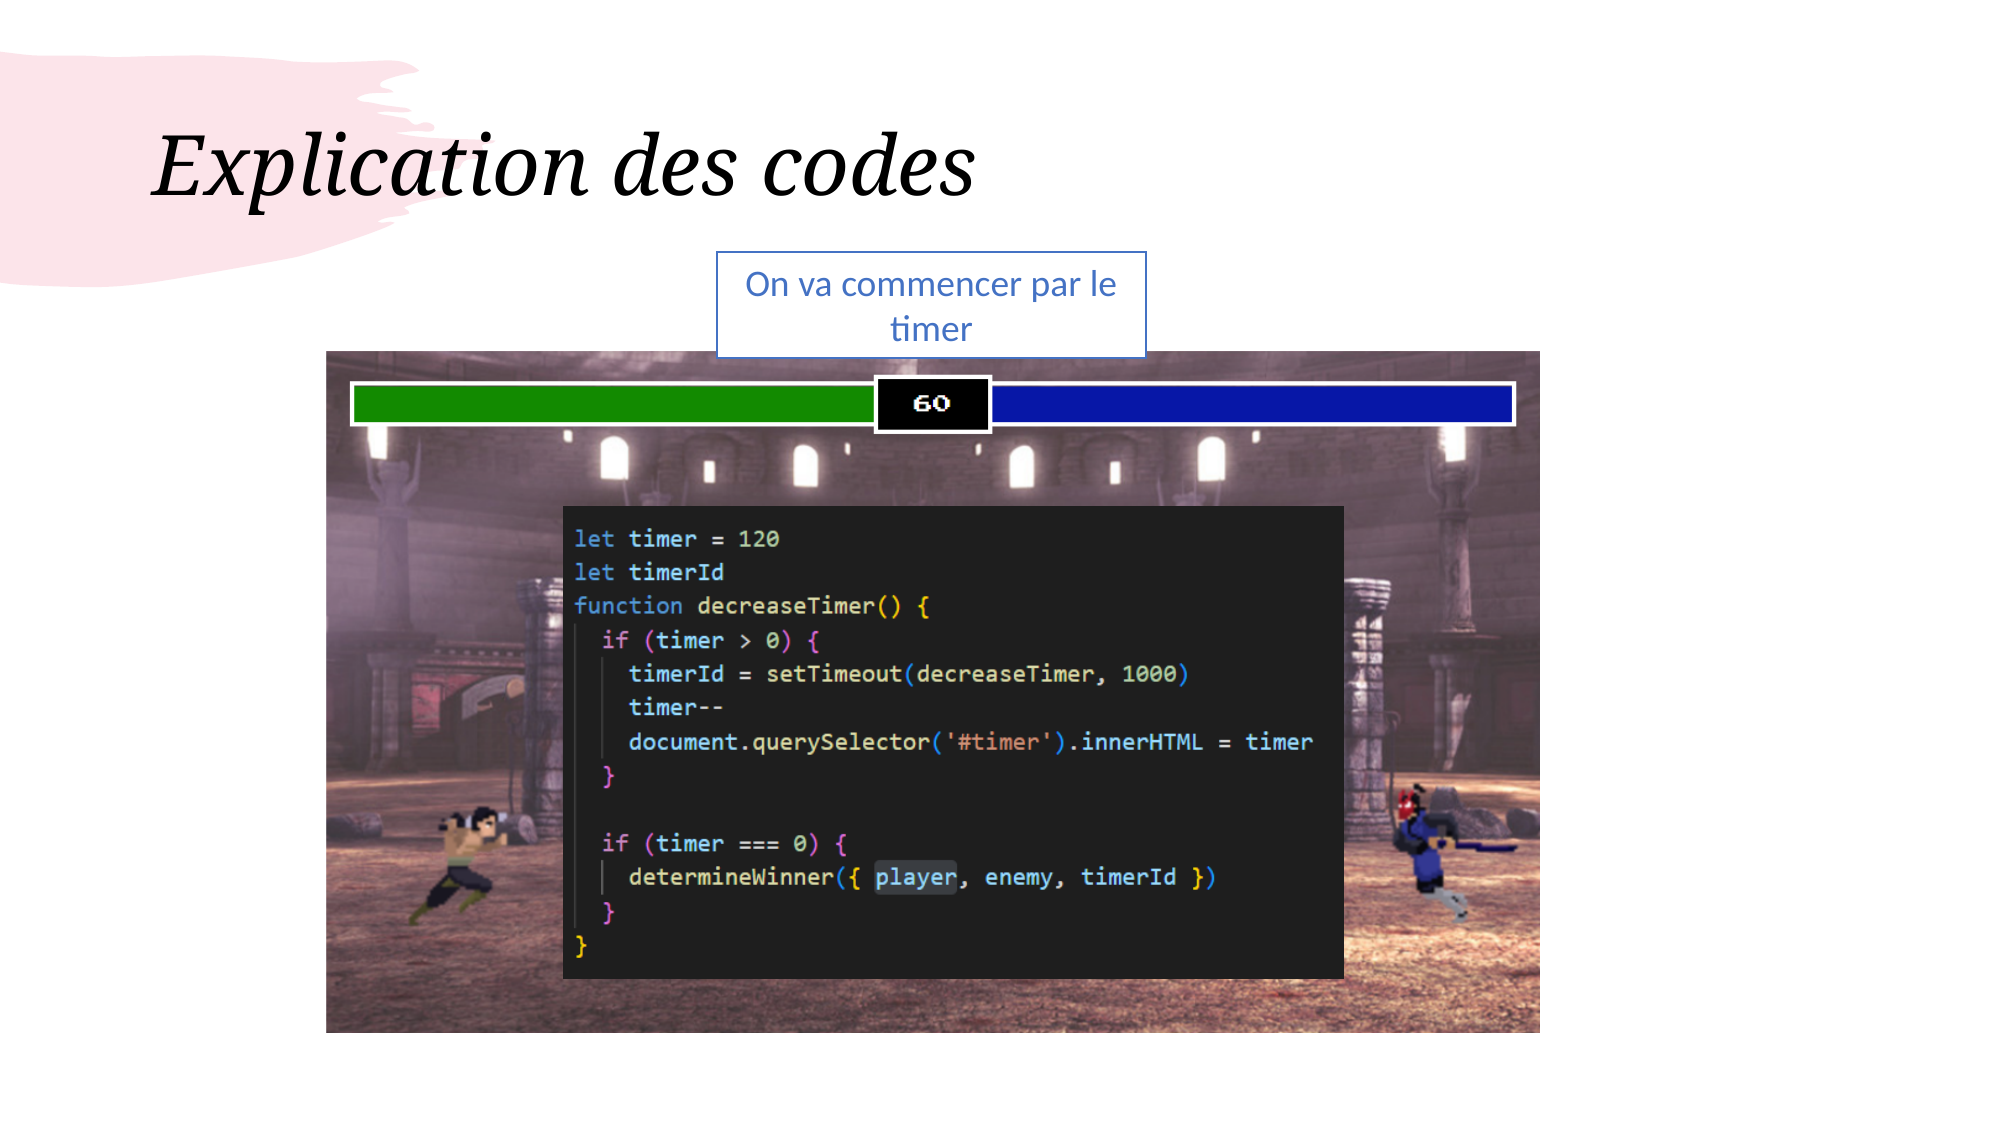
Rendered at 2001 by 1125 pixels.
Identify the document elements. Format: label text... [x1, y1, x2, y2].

text_box On va commencer par le timer [717, 251, 1146, 358]
picture [323, 350, 1540, 1033]
title Explication des codes [137, 59, 1863, 278]
